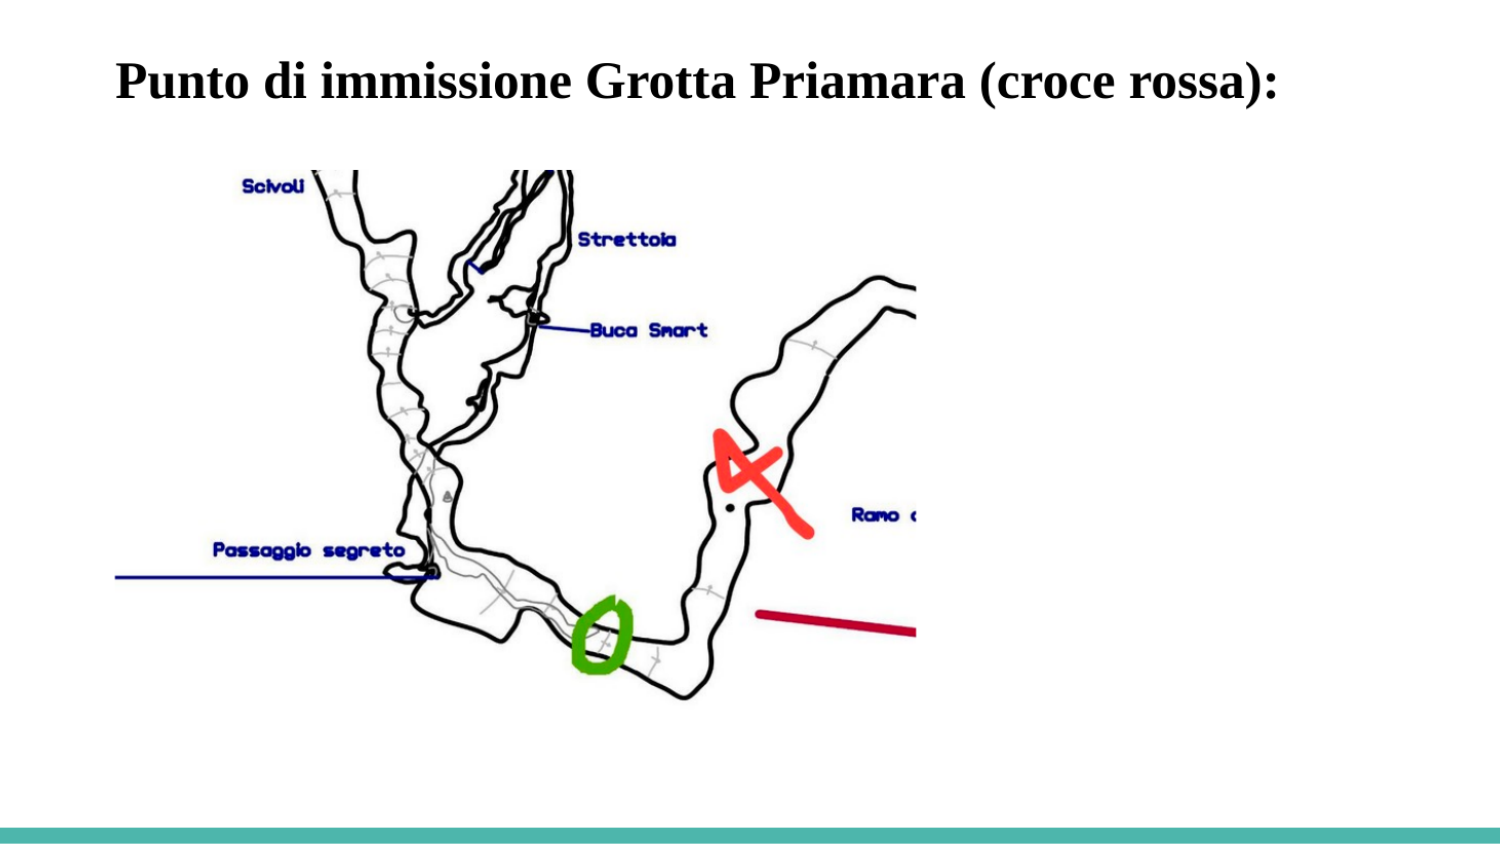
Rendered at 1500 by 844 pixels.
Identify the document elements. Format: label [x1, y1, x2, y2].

picture [24, 24, 1475, 796]
